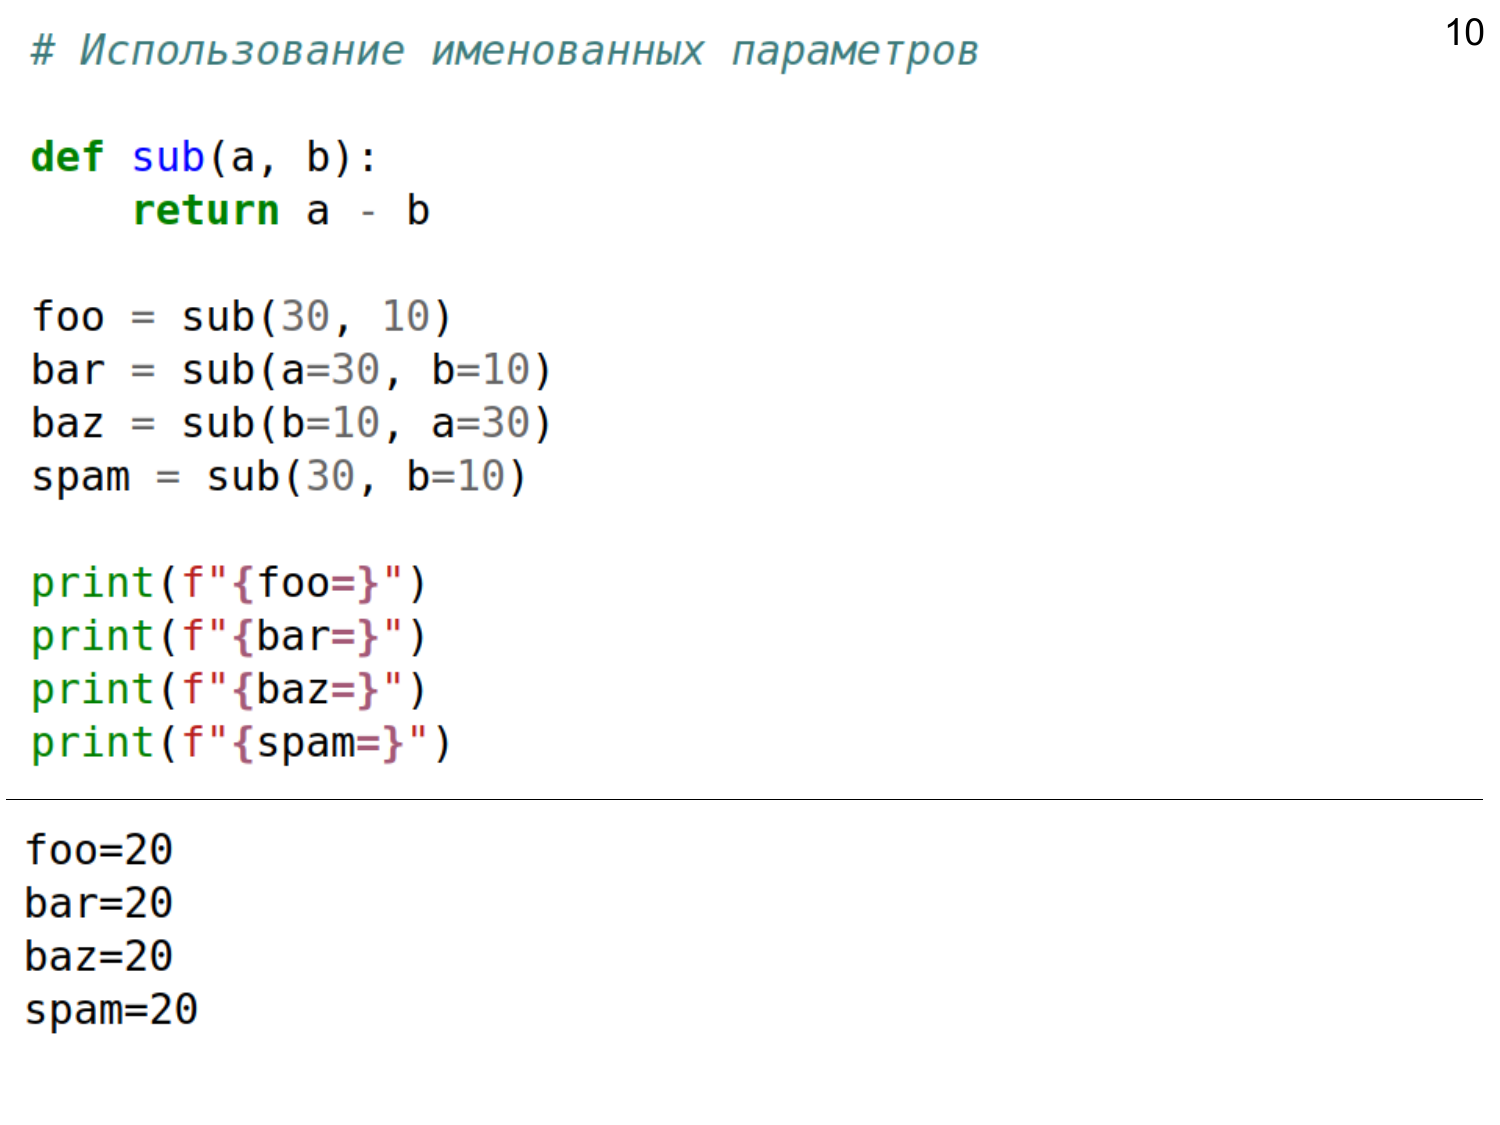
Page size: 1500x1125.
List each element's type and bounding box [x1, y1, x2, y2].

picture [20, 18, 996, 774]
picture [16, 816, 209, 1043]
